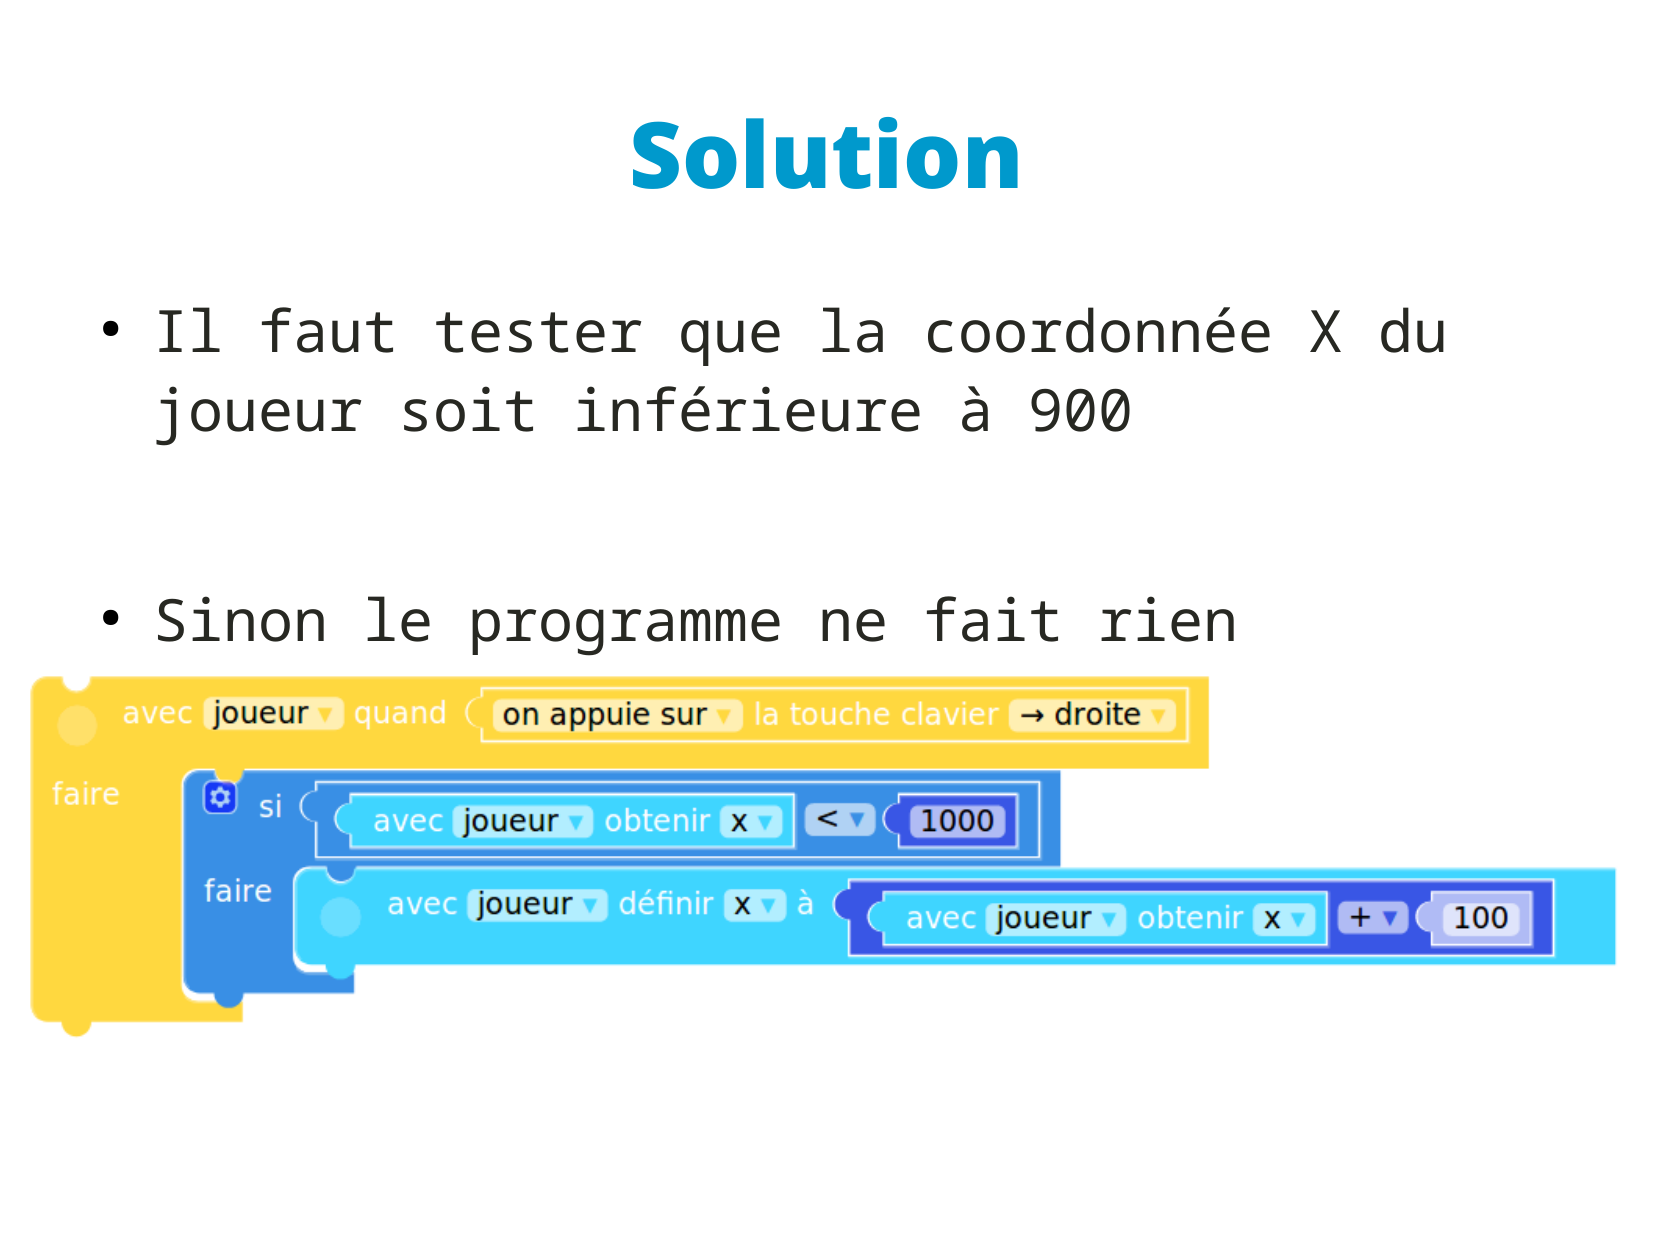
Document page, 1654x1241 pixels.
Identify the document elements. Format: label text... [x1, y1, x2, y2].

title Solution [82, 49, 1571, 257]
list Il faut tester que la coordonnée X du joueur soit inférieure à 900 Sinon le programme ne fait rien [82, 290, 1571, 661]
picture [15, 661, 1639, 1060]
